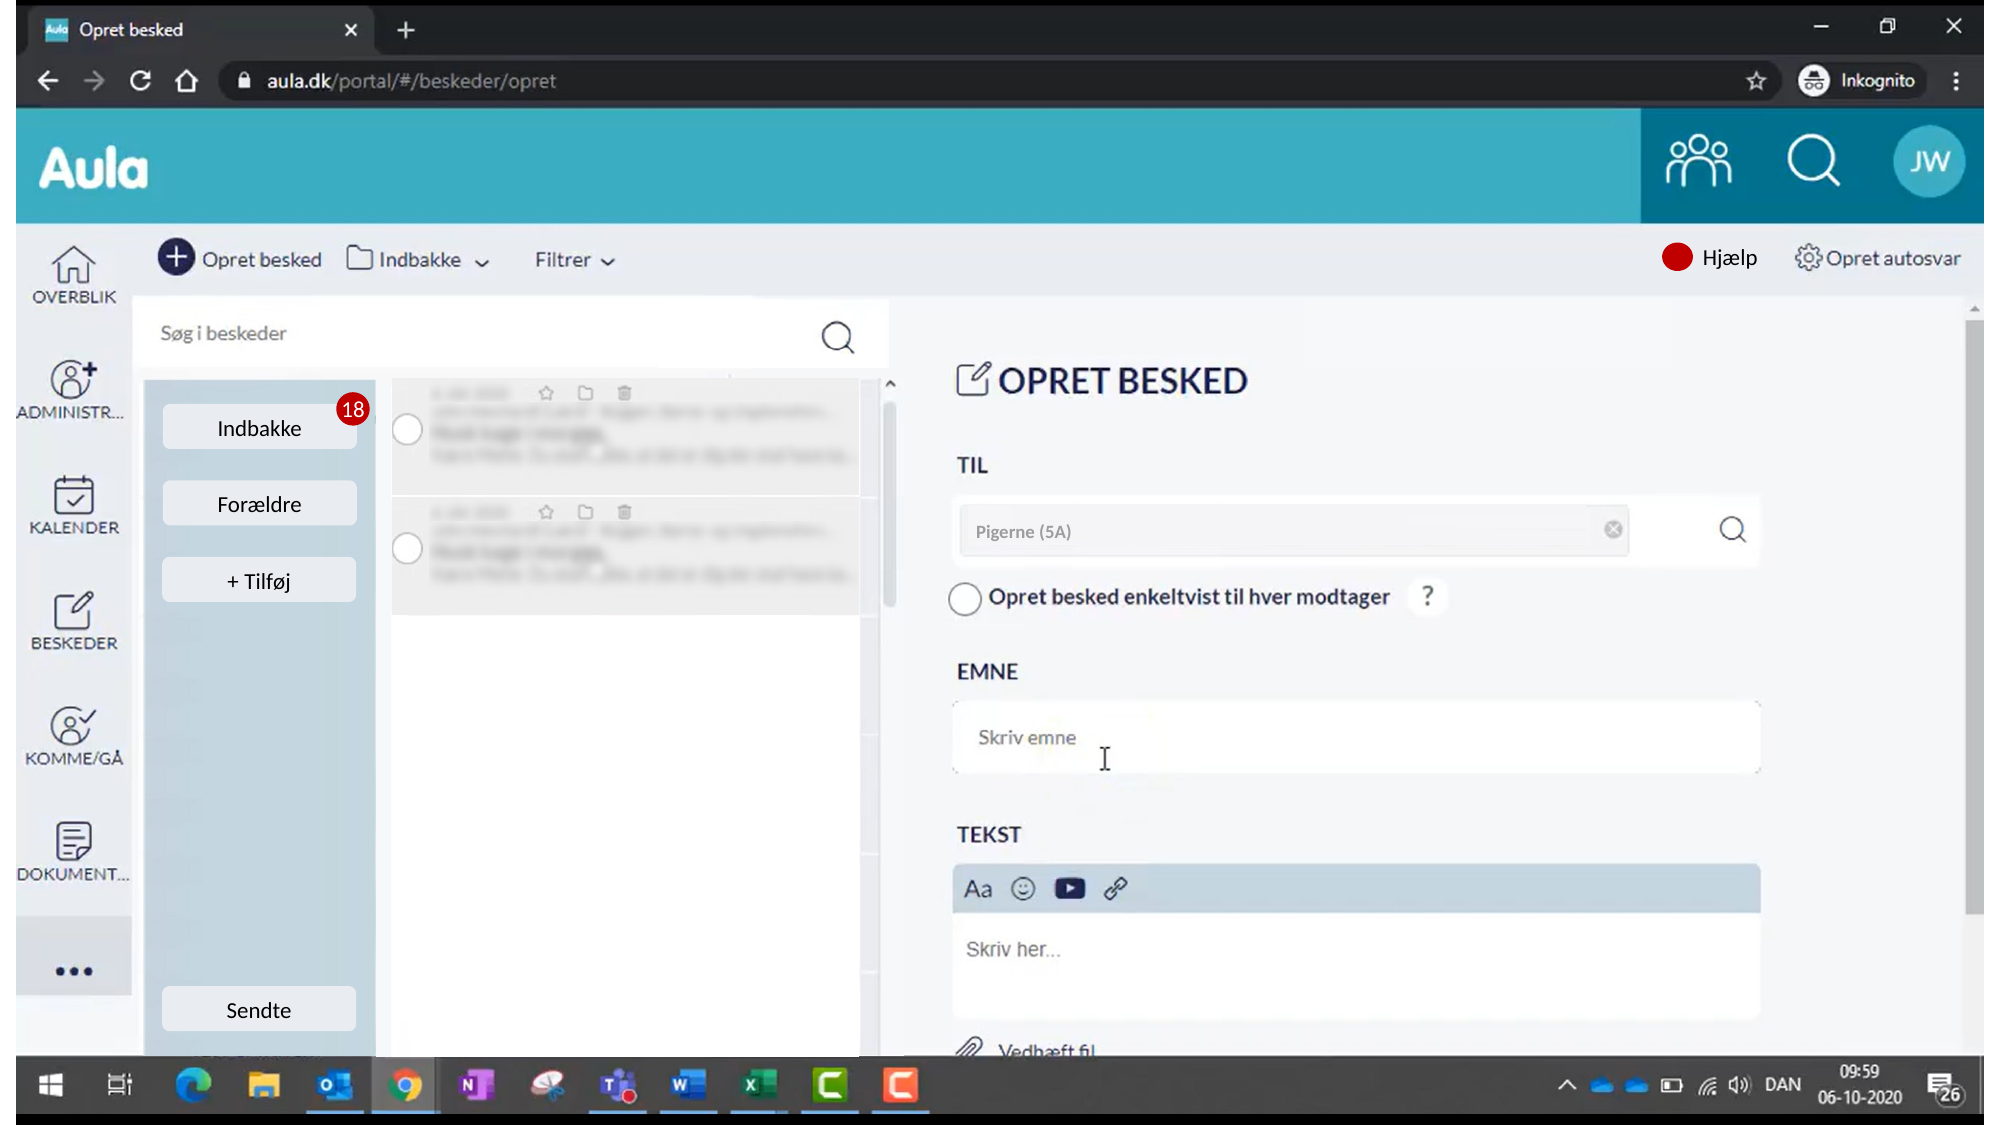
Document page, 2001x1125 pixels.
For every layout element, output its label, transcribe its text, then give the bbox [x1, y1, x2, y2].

text_box 18 [326, 387, 392, 431]
text_box Sendte [162, 986, 357, 1032]
text_box Forældre [162, 480, 357, 526]
text_box Indbakke [162, 403, 357, 449]
text_box + Tilføj [162, 556, 357, 602]
picture [1666, 131, 1732, 191]
text_box Pigerne (5A) [960, 512, 1181, 551]
picture [1785, 128, 1840, 186]
text_box Hjælp [1687, 235, 1774, 279]
picture [16, 0, 1984, 1125]
text_box [1662, 242, 1687, 271]
picture [1893, 126, 1965, 197]
